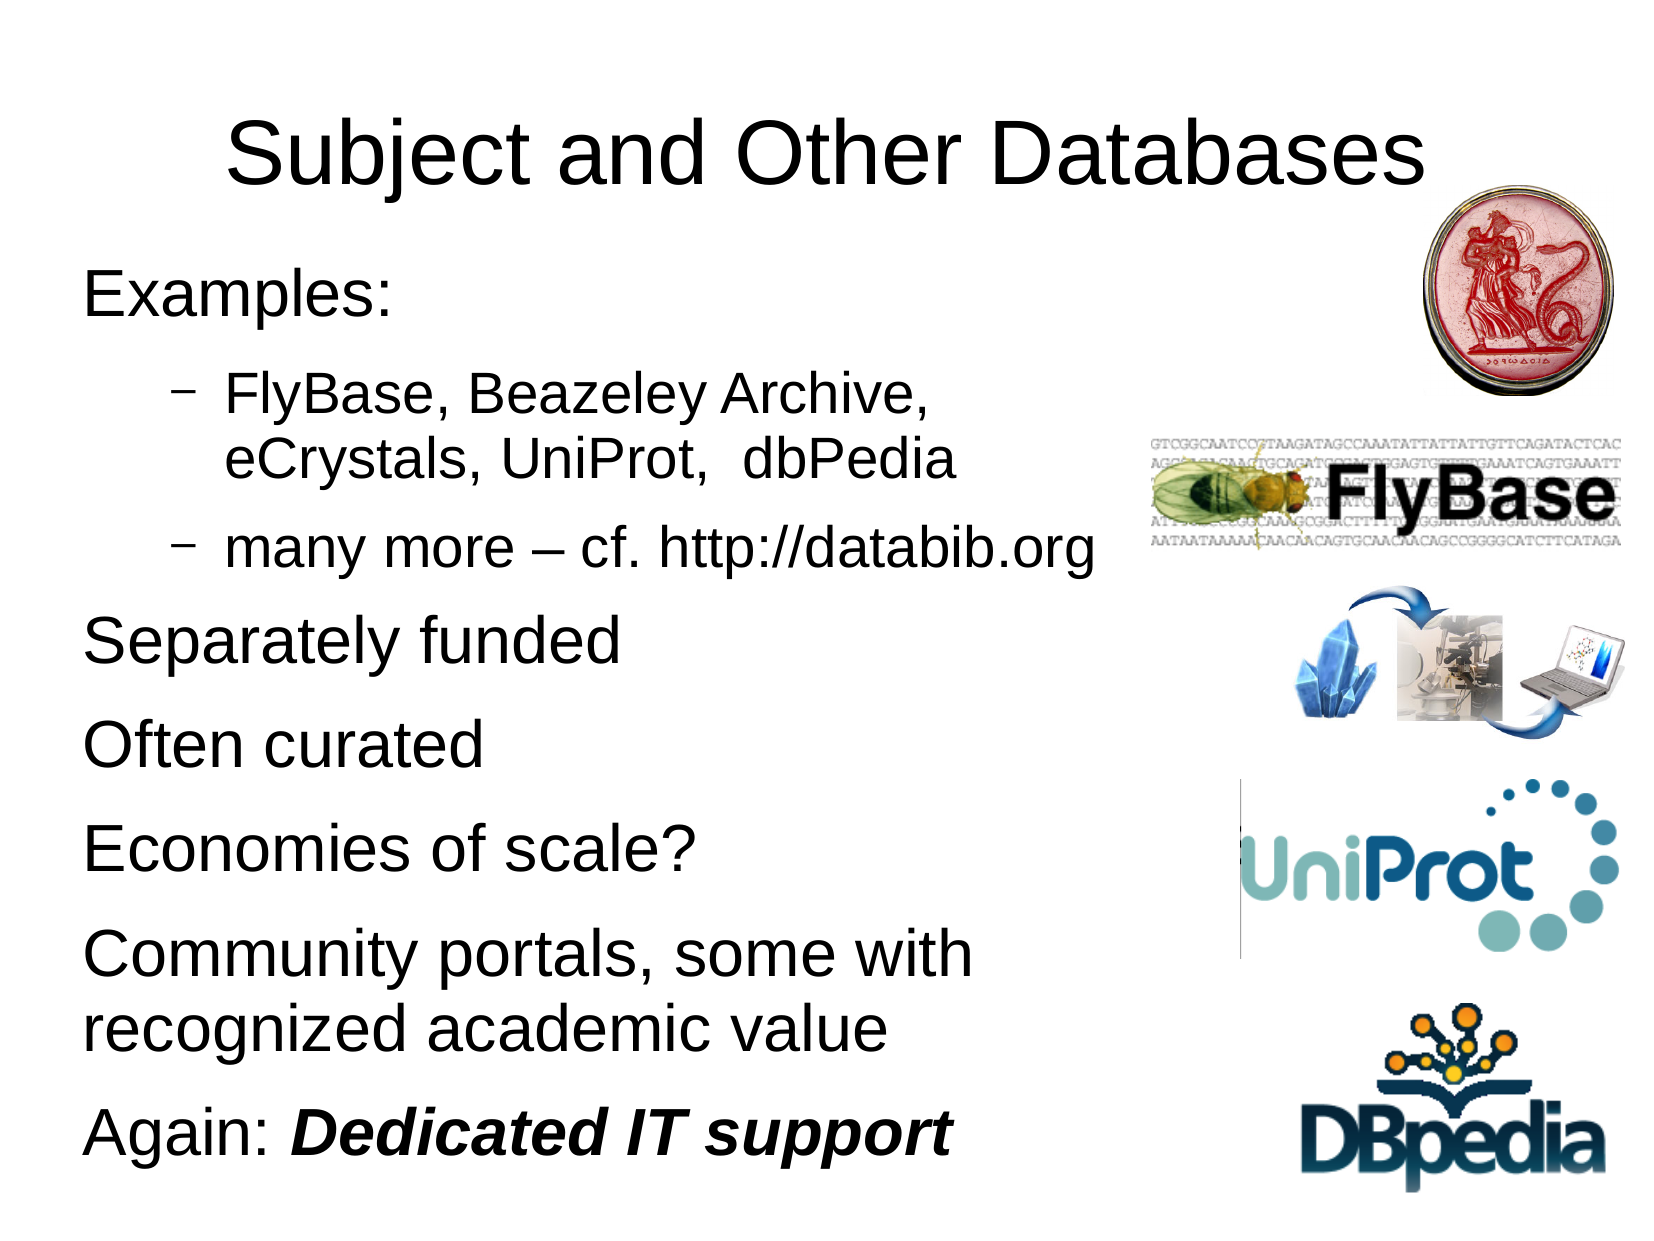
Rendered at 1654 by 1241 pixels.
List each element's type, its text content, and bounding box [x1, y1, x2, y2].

picture [1274, 580, 1625, 756]
picture [1151, 436, 1621, 552]
picture [1423, 185, 1614, 396]
picture [1299, 1003, 1609, 1196]
list Examples: FlyBase, Beazeley Archive, eCrystals, UniProt, dbPedia many more – cf. http://databib.org Separately funded Often curated Economies of scale? Community portals, some with recognized academic value Again: Dedicated IT support [82, 256, 1182, 1168]
picture [1240, 779, 1625, 959]
title Subject and Other Databases [82, 49, 1571, 257]
